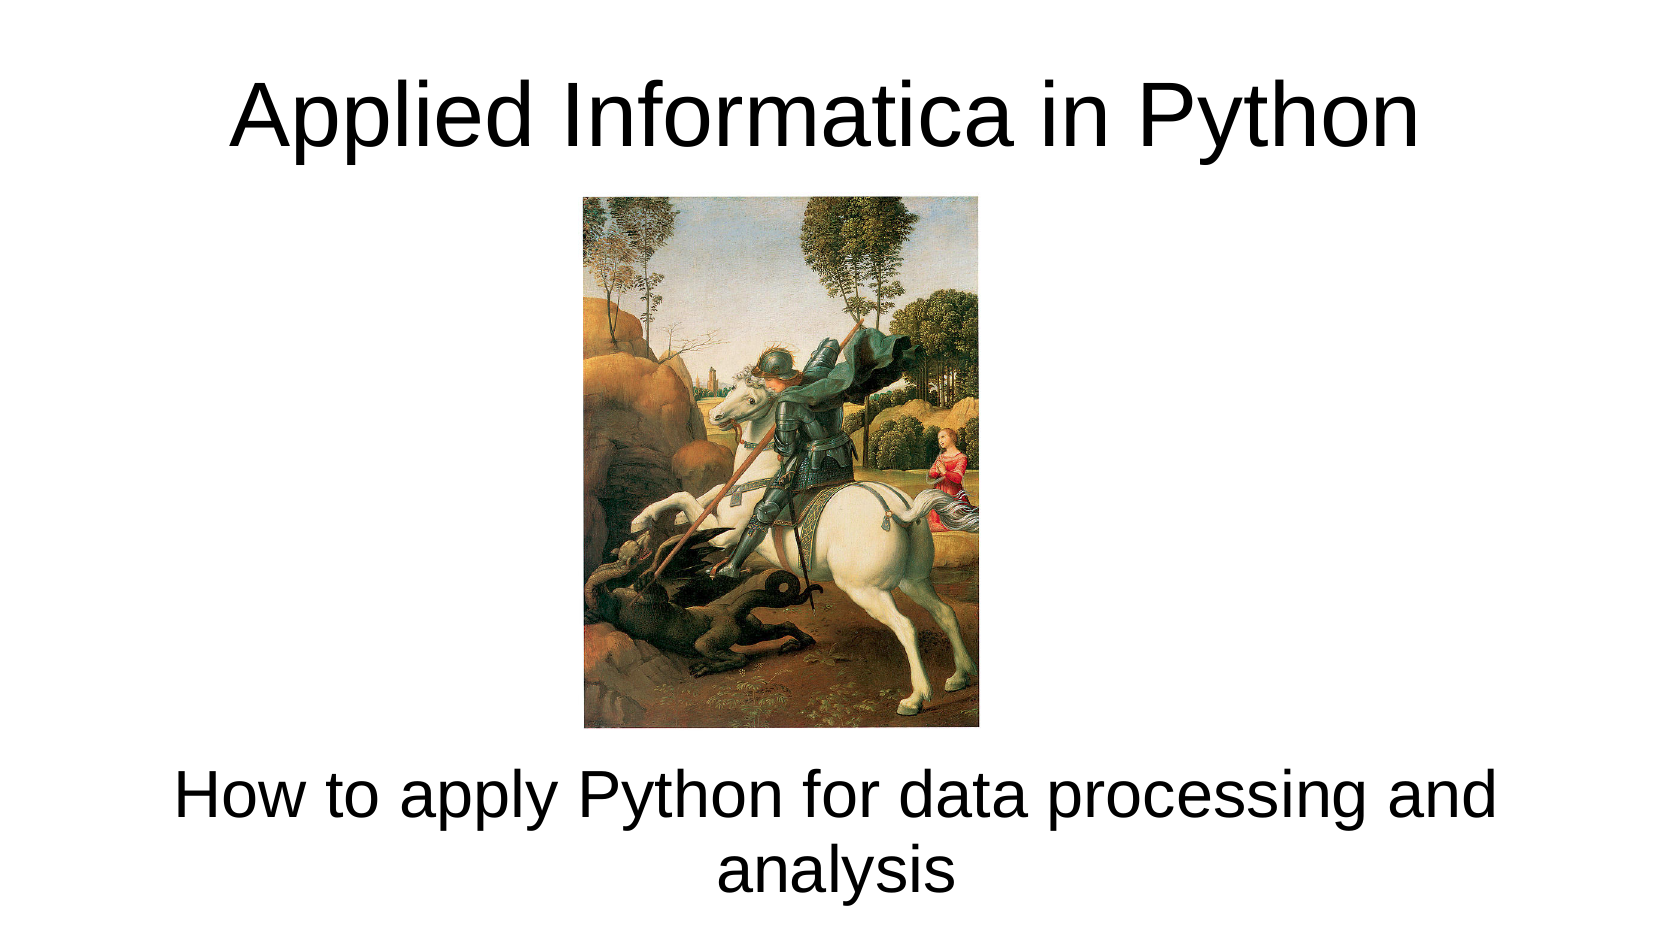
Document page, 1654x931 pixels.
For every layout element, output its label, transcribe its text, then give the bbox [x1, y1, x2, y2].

picture [578, 192, 982, 731]
title Applied Informatica in Python [82, 37, 1571, 193]
subtitle How to apply Python for data processing and analysis [92, 562, 1581, 931]
